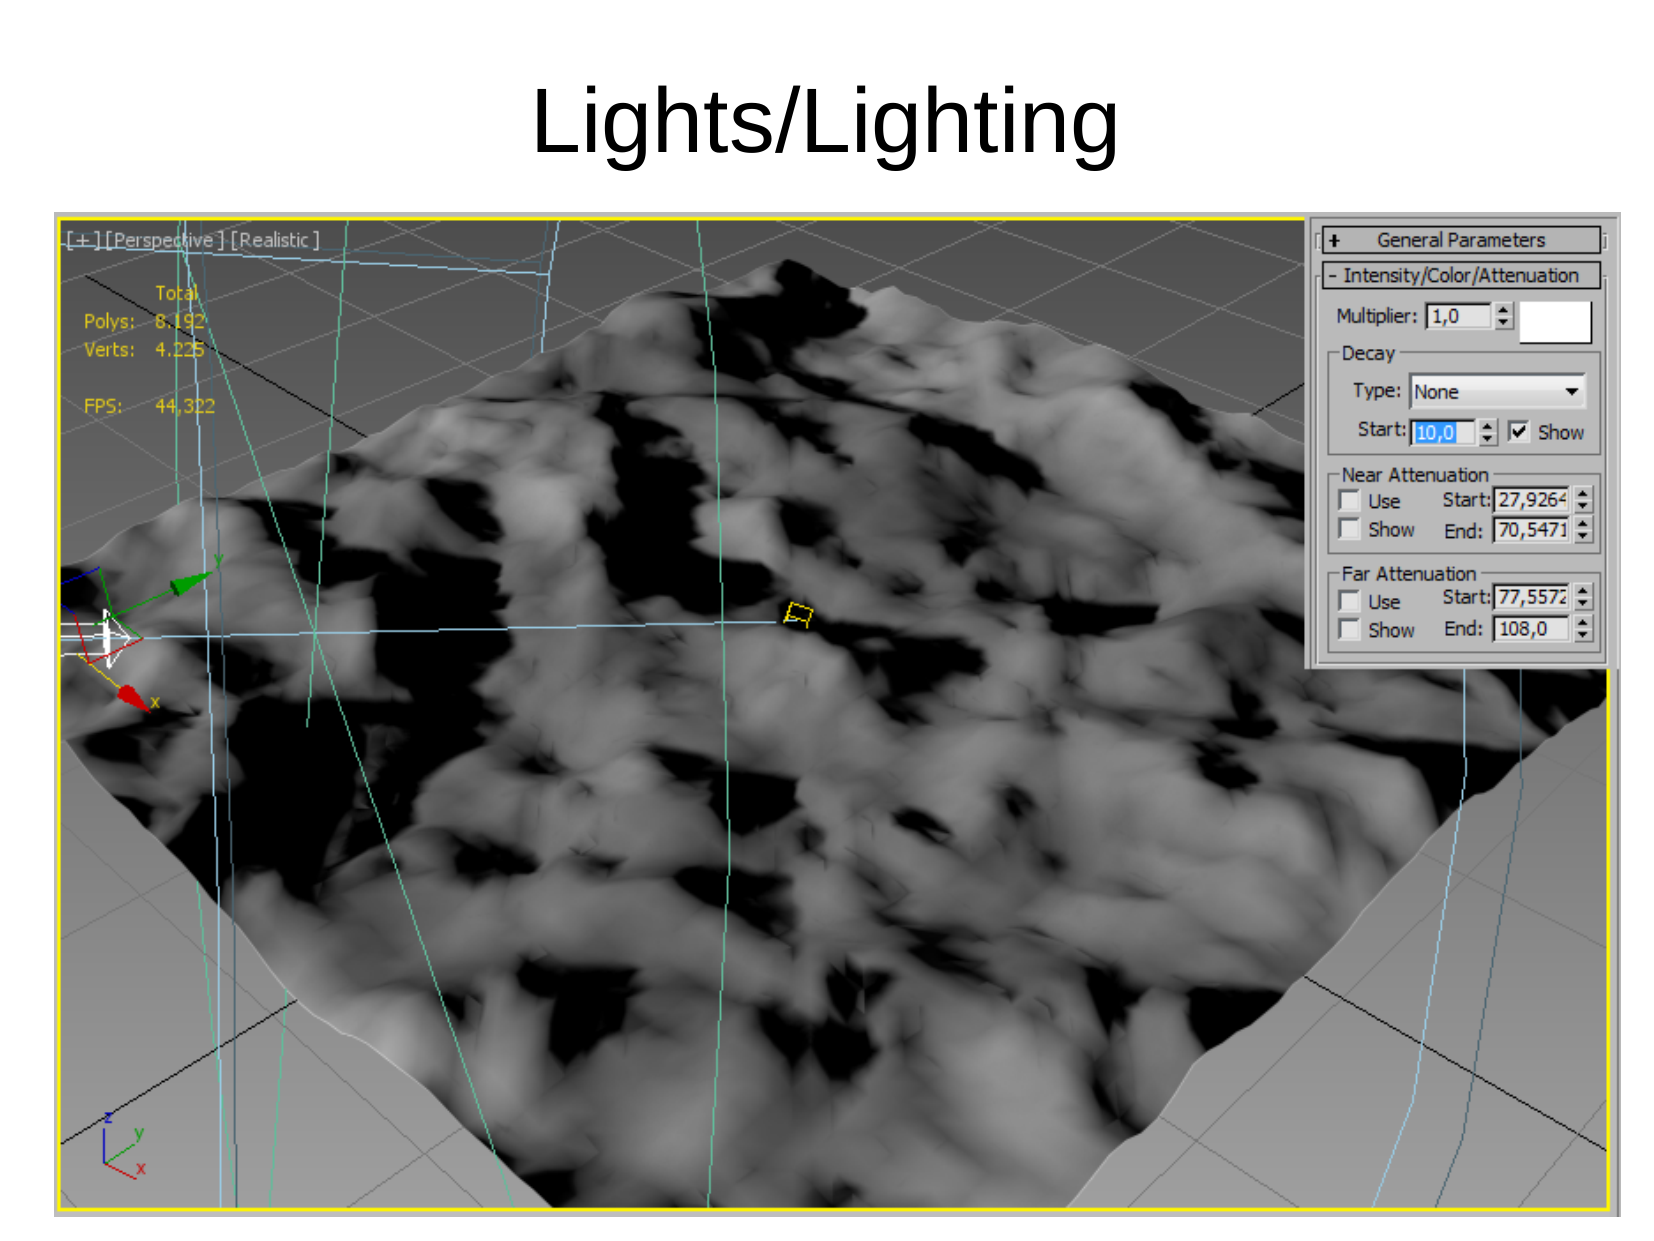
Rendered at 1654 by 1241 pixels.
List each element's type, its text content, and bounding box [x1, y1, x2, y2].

title Lights/Lighting [82, 17, 1571, 212]
picture [54, 212, 1621, 1217]
